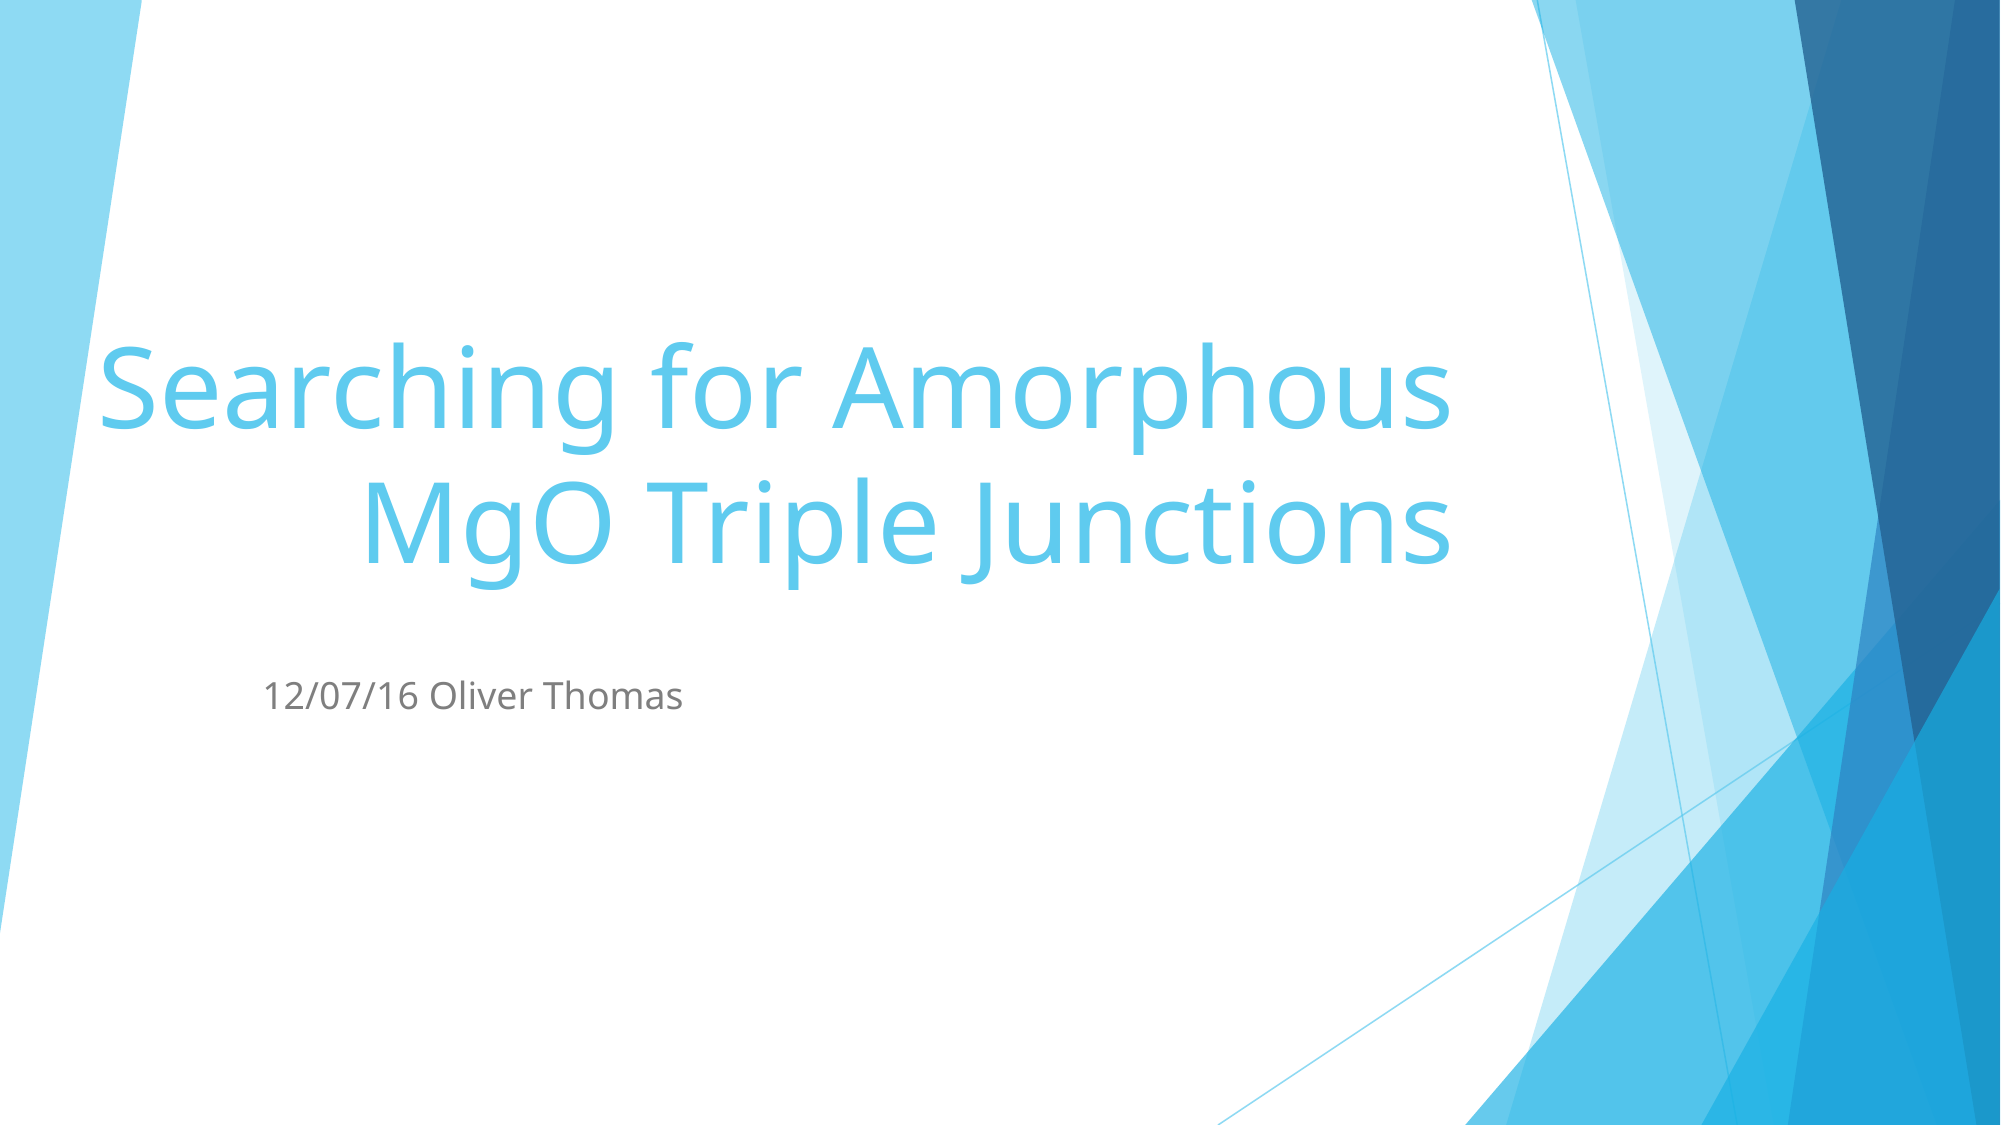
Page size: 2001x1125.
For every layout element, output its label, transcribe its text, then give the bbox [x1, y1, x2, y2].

title Searching for Amorphous MgO Triple Junctions [82, 308, 1596, 579]
subtitle 12/07/16 Oliver Thomas [247, 664, 1522, 845]
